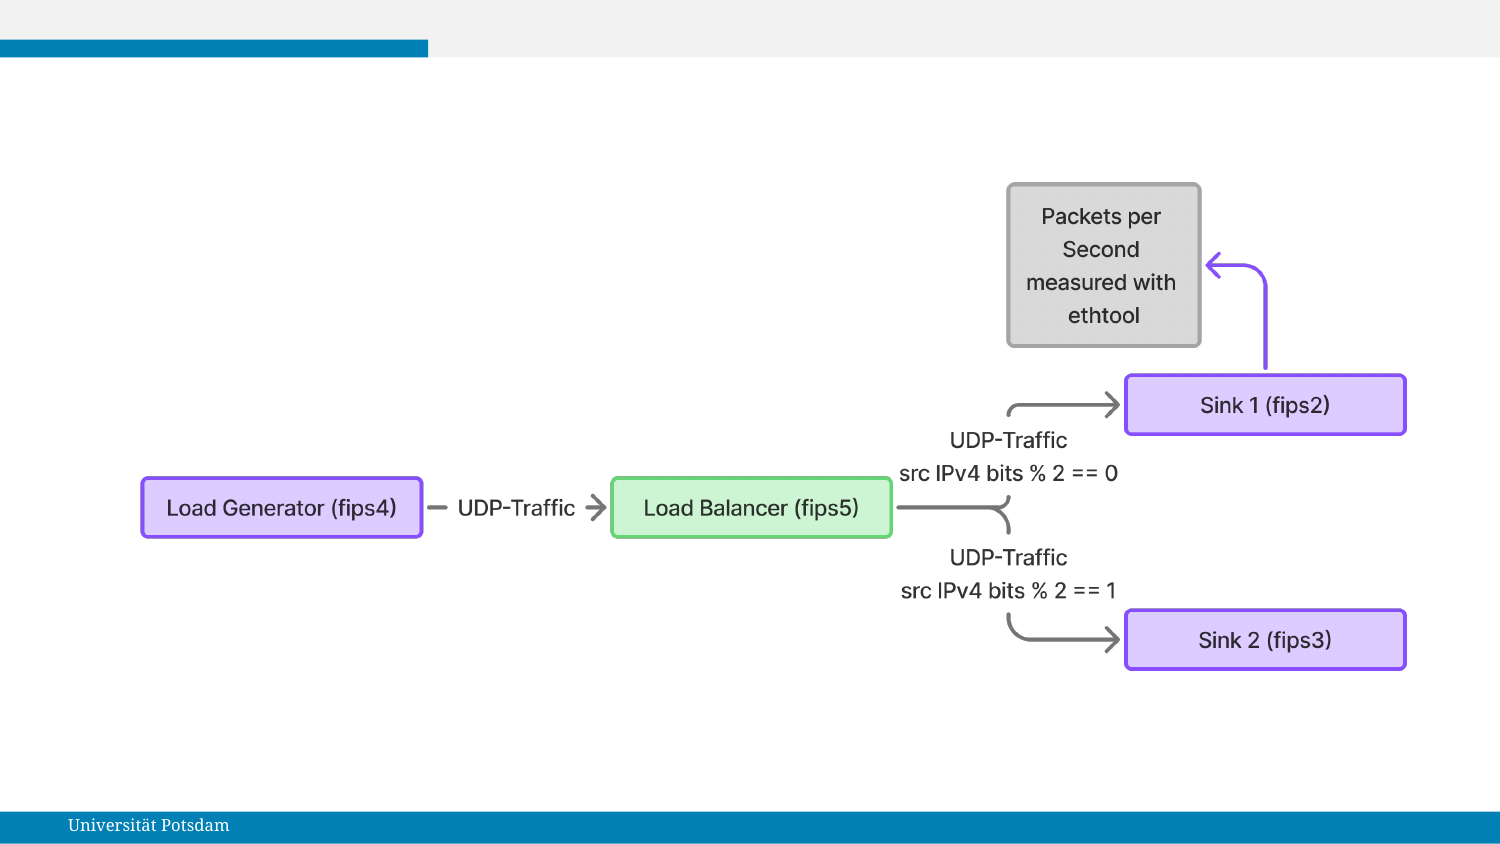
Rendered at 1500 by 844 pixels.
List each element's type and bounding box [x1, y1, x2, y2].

picture [76, 153, 1436, 686]
